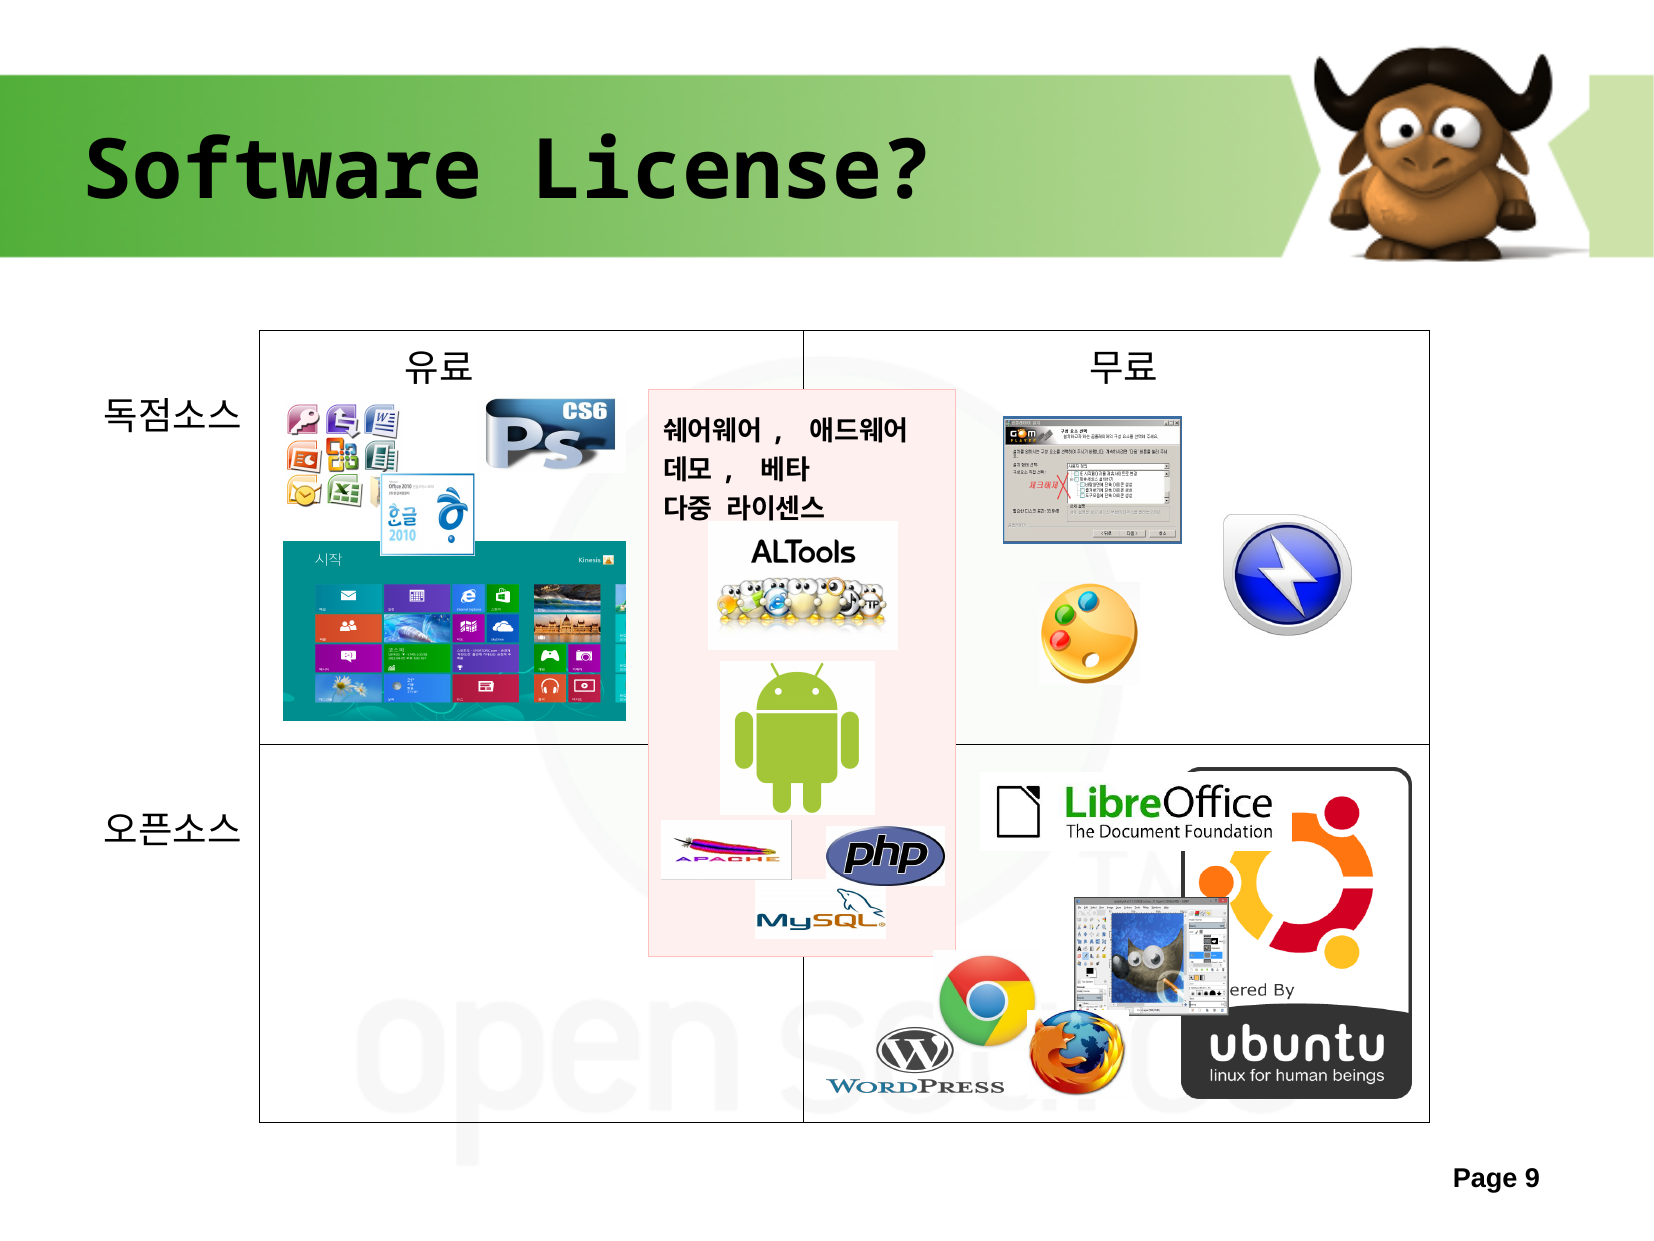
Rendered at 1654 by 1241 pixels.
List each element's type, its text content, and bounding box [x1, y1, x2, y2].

text_box 쉐어웨어, 애드웨어 데모, 베타 다중 라이센스 [648, 401, 956, 577]
text_box [648, 577, 956, 957]
text_box [648, 389, 956, 401]
text_box 오픈소스 [89, 792, 260, 851]
text_box 독점소스 [89, 379, 260, 438]
picture [0, 0, 1654, 1241]
text_box 유료 [389, 330, 490, 389]
title Software License? [82, 61, 1571, 269]
text_box 무료 [1074, 330, 1175, 389]
